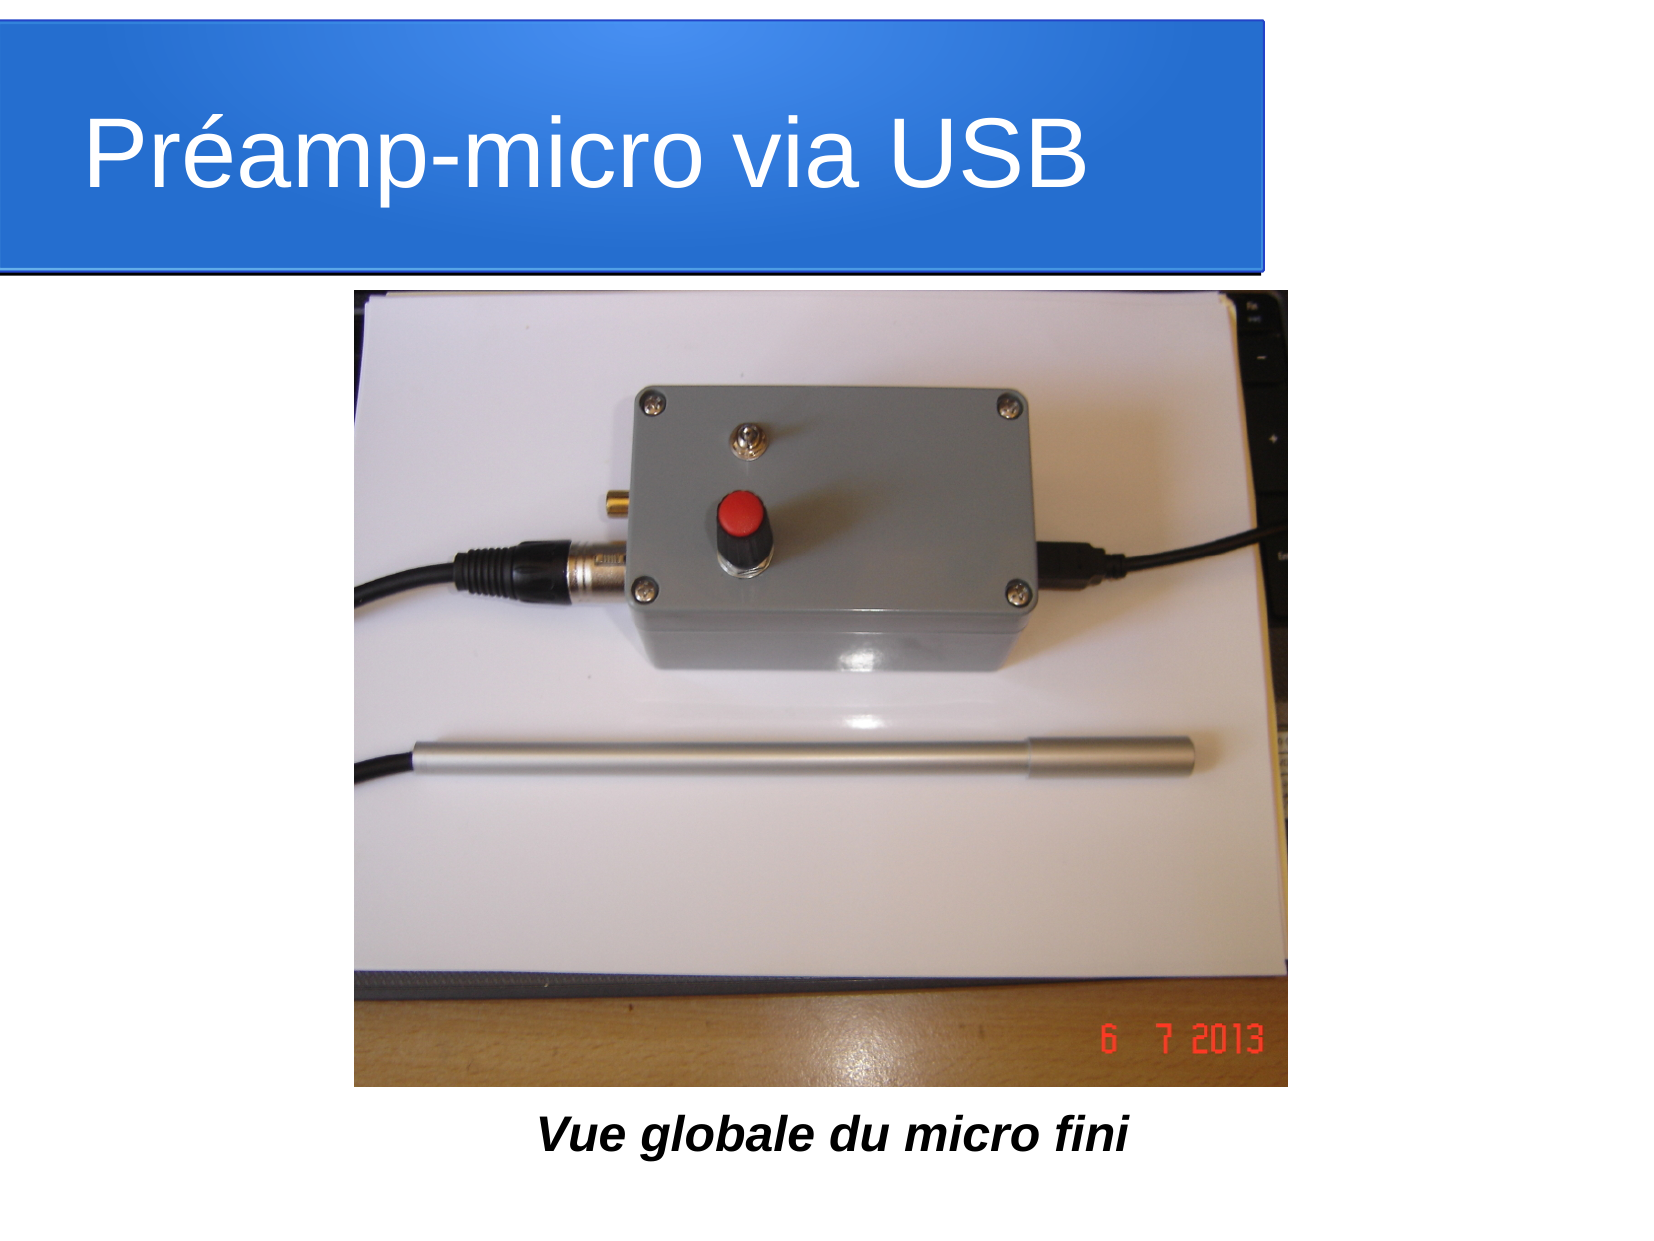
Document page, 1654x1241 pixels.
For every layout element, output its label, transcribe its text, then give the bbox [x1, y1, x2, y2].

text_box Vue globale du micro fini [307, 1098, 1359, 1170]
picture [354, 290, 1288, 1087]
title Préamp-micro via USB [82, 49, 1250, 257]
